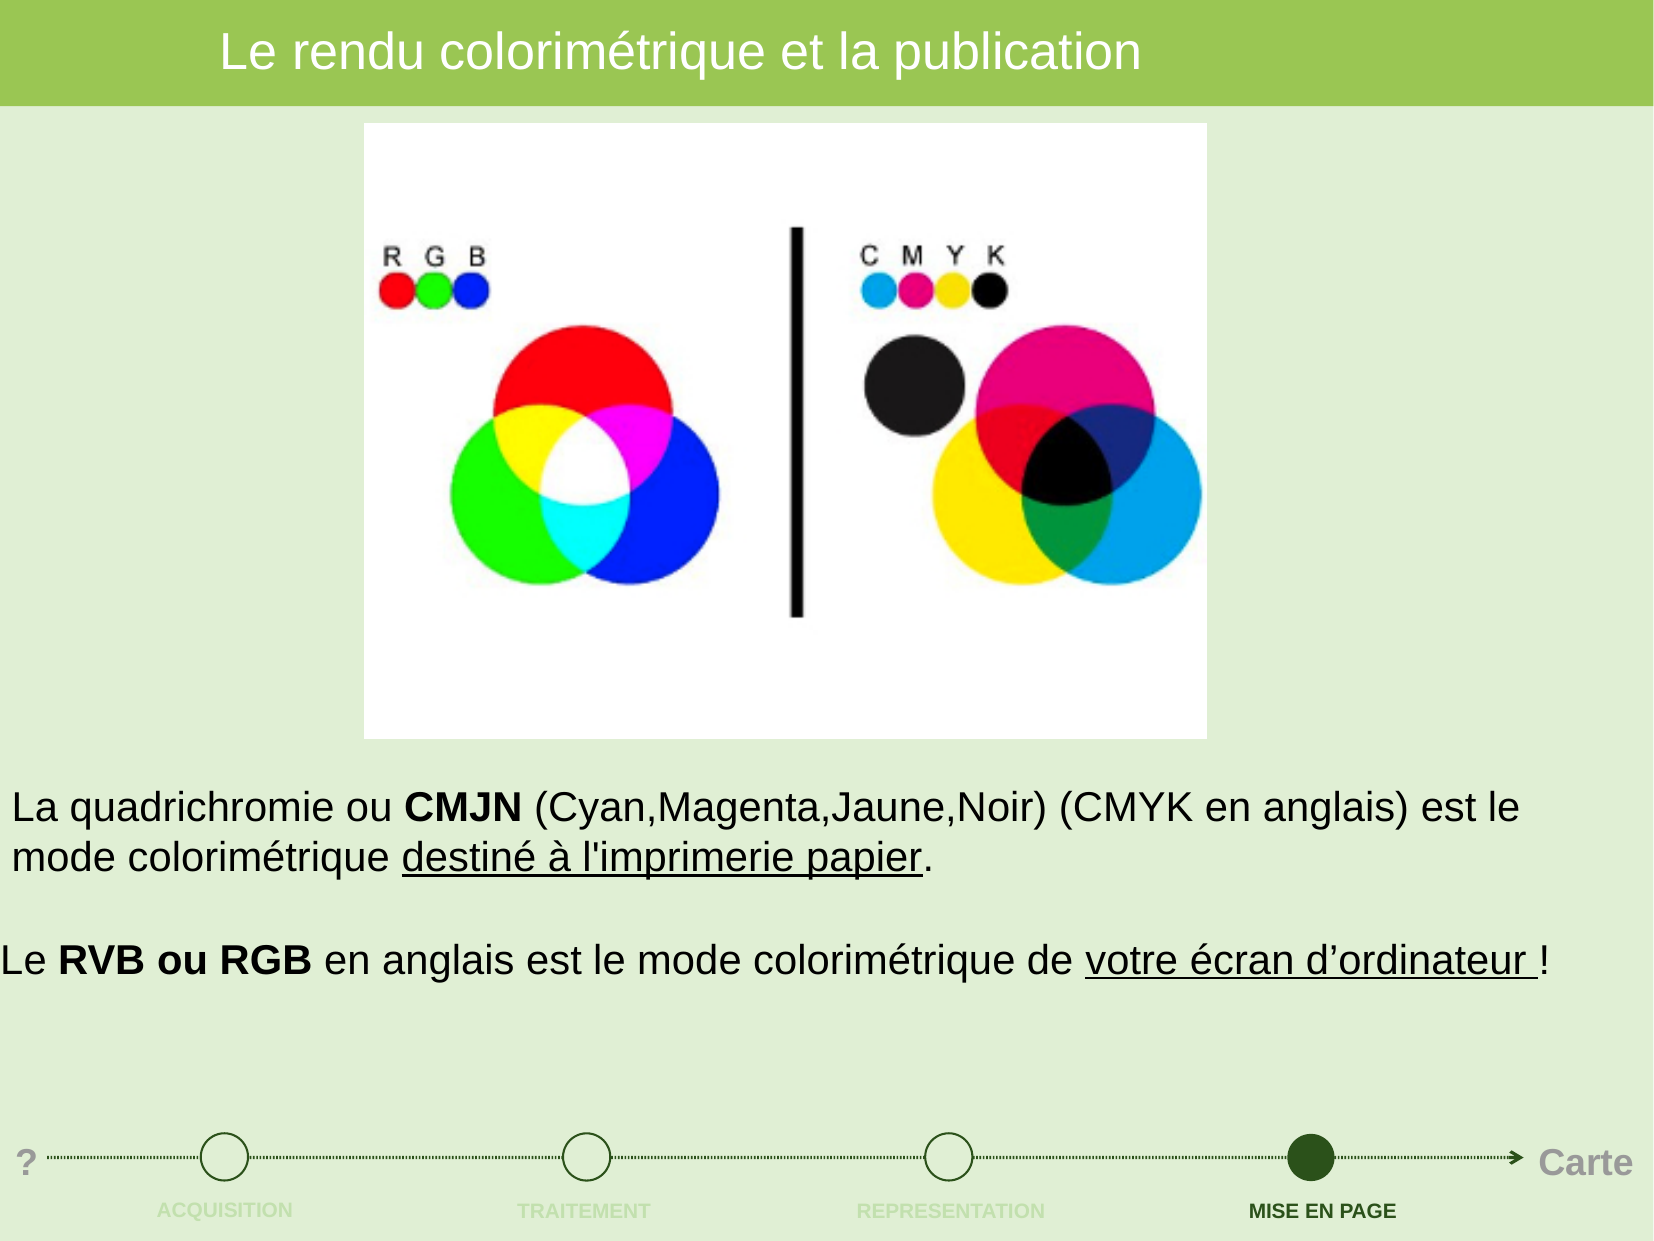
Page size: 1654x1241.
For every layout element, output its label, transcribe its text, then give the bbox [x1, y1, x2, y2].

text_box TRAITEMENT [502, 1189, 666, 1230]
text_box [563, 1133, 611, 1181]
text_box REPRESENTATION [841, 1189, 1060, 1230]
text_box [1287, 1133, 1335, 1182]
text_box Le rendu colorimétrique et la publication [204, 10, 1489, 88]
text_box [200, 1133, 249, 1181]
title La quadrichromie ou CMJN (Cyan,Magenta,Jaune,Noir) (CMYK en anglais) est le mode colorimétrique destiné à l'imprimerie papier. [11, 726, 1623, 934]
text_box MISE EN PAGE [1234, 1190, 1412, 1231]
text_box Le RVB ou RGB en anglais est le mode colorimétrique de votre écran d’ordinateur ! [0, 925, 1590, 991]
text_box ACQUISITION [141, 1189, 308, 1230]
text_box [925, 1133, 973, 1181]
picture [364, 123, 1207, 739]
text_box Carte [1523, 1130, 1649, 1190]
text_box ? [0, 1130, 54, 1190]
